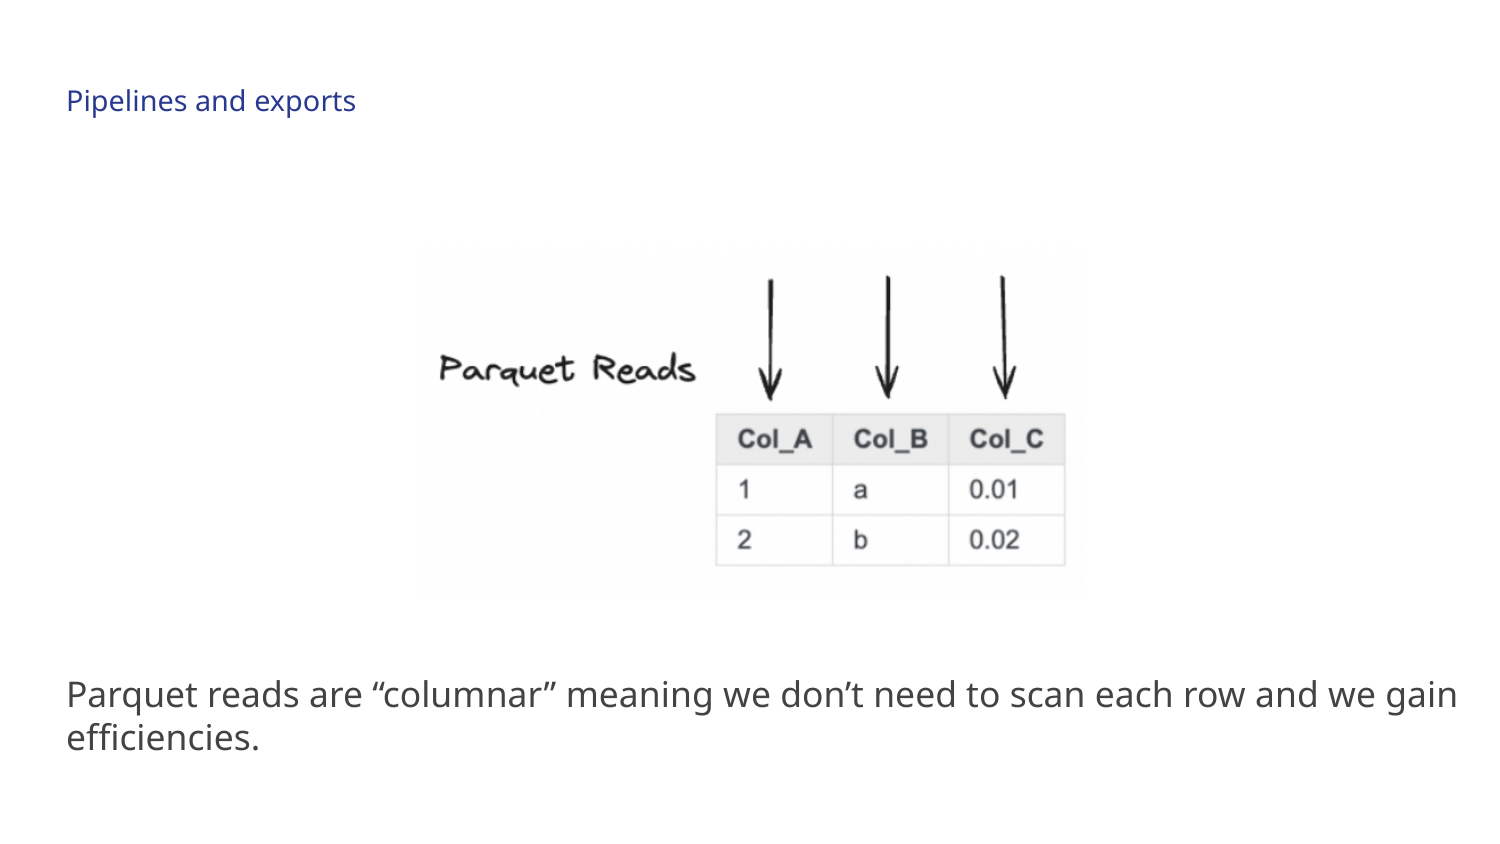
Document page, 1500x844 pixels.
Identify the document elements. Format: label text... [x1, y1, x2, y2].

picture [415, 245, 1085, 599]
title Pipelines and exports [51, 67, 1449, 167]
text_box Parquet reads are “columnar” meaning we don’t need to scan each row and we gain efficiencies. [51, 657, 1475, 793]
